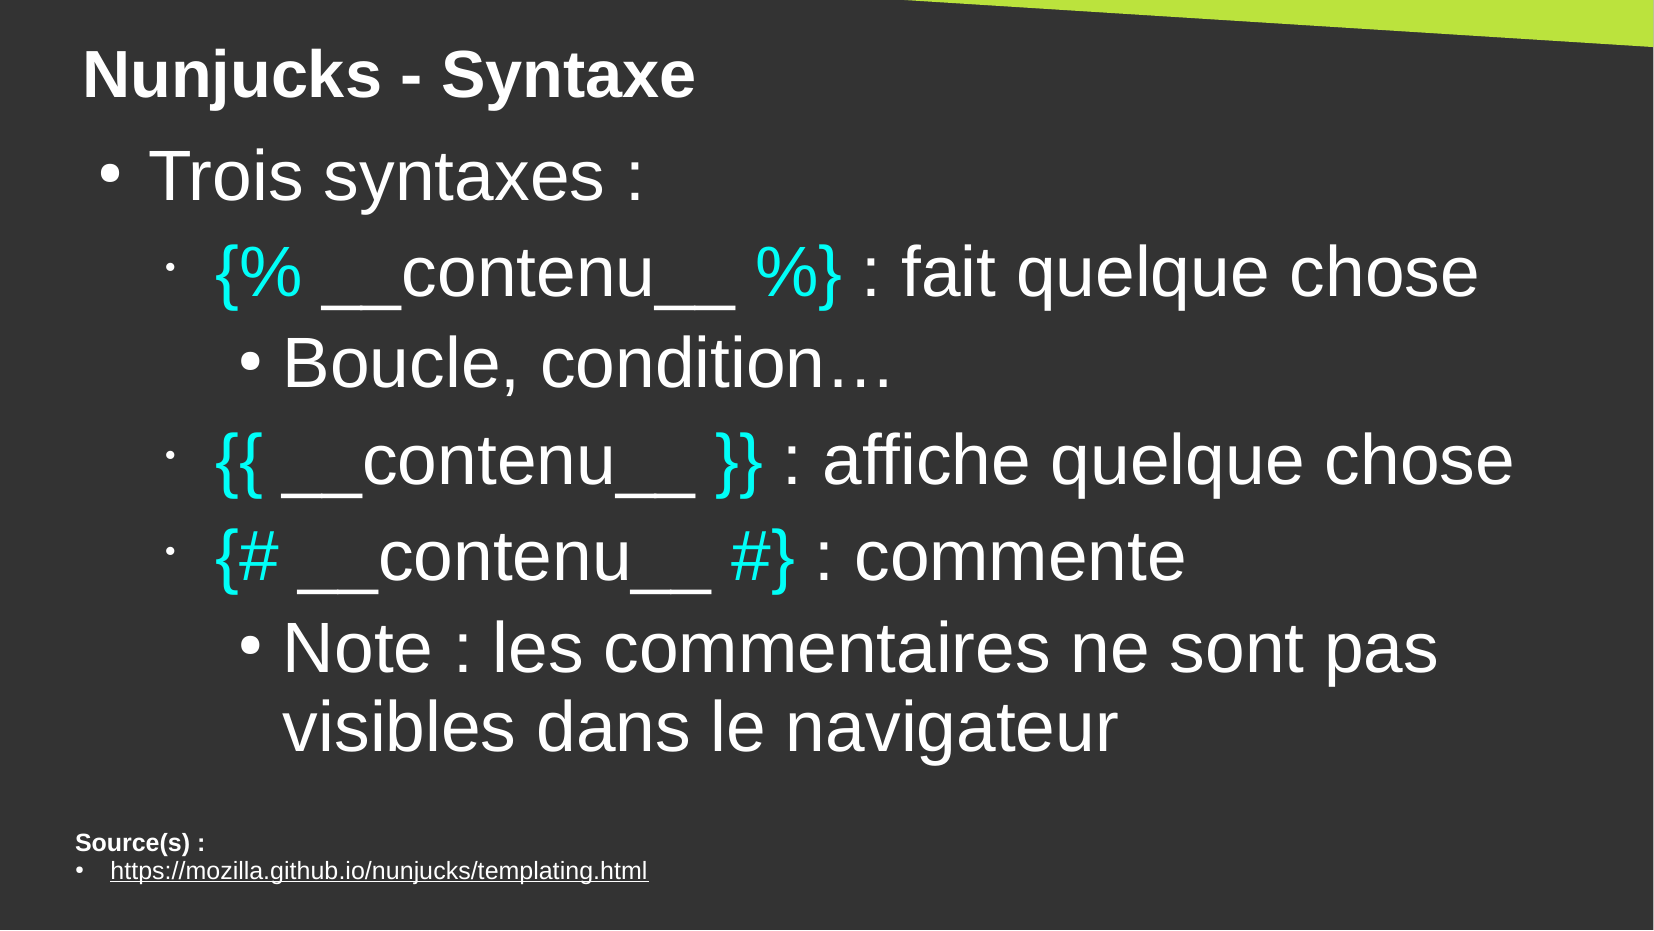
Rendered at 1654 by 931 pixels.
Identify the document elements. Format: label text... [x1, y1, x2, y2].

list Trois syntaxes : {% __contenu__ %} : fait quelque chose Boucle, condition… {{ __contenu__ }} : affiche quelque chose {# __contenu__ #} : commente Note : les commentaires ne sont pas visibles dans le navigateur [80, 135, 1619, 768]
title Nunjucks - Syntaxe [82, 37, 1571, 112]
text_box Source(s) : https://mozilla.github.io/nunjucks/templating.html [60, 821, 1546, 931]
text_box [904, 0, 1654, 48]
